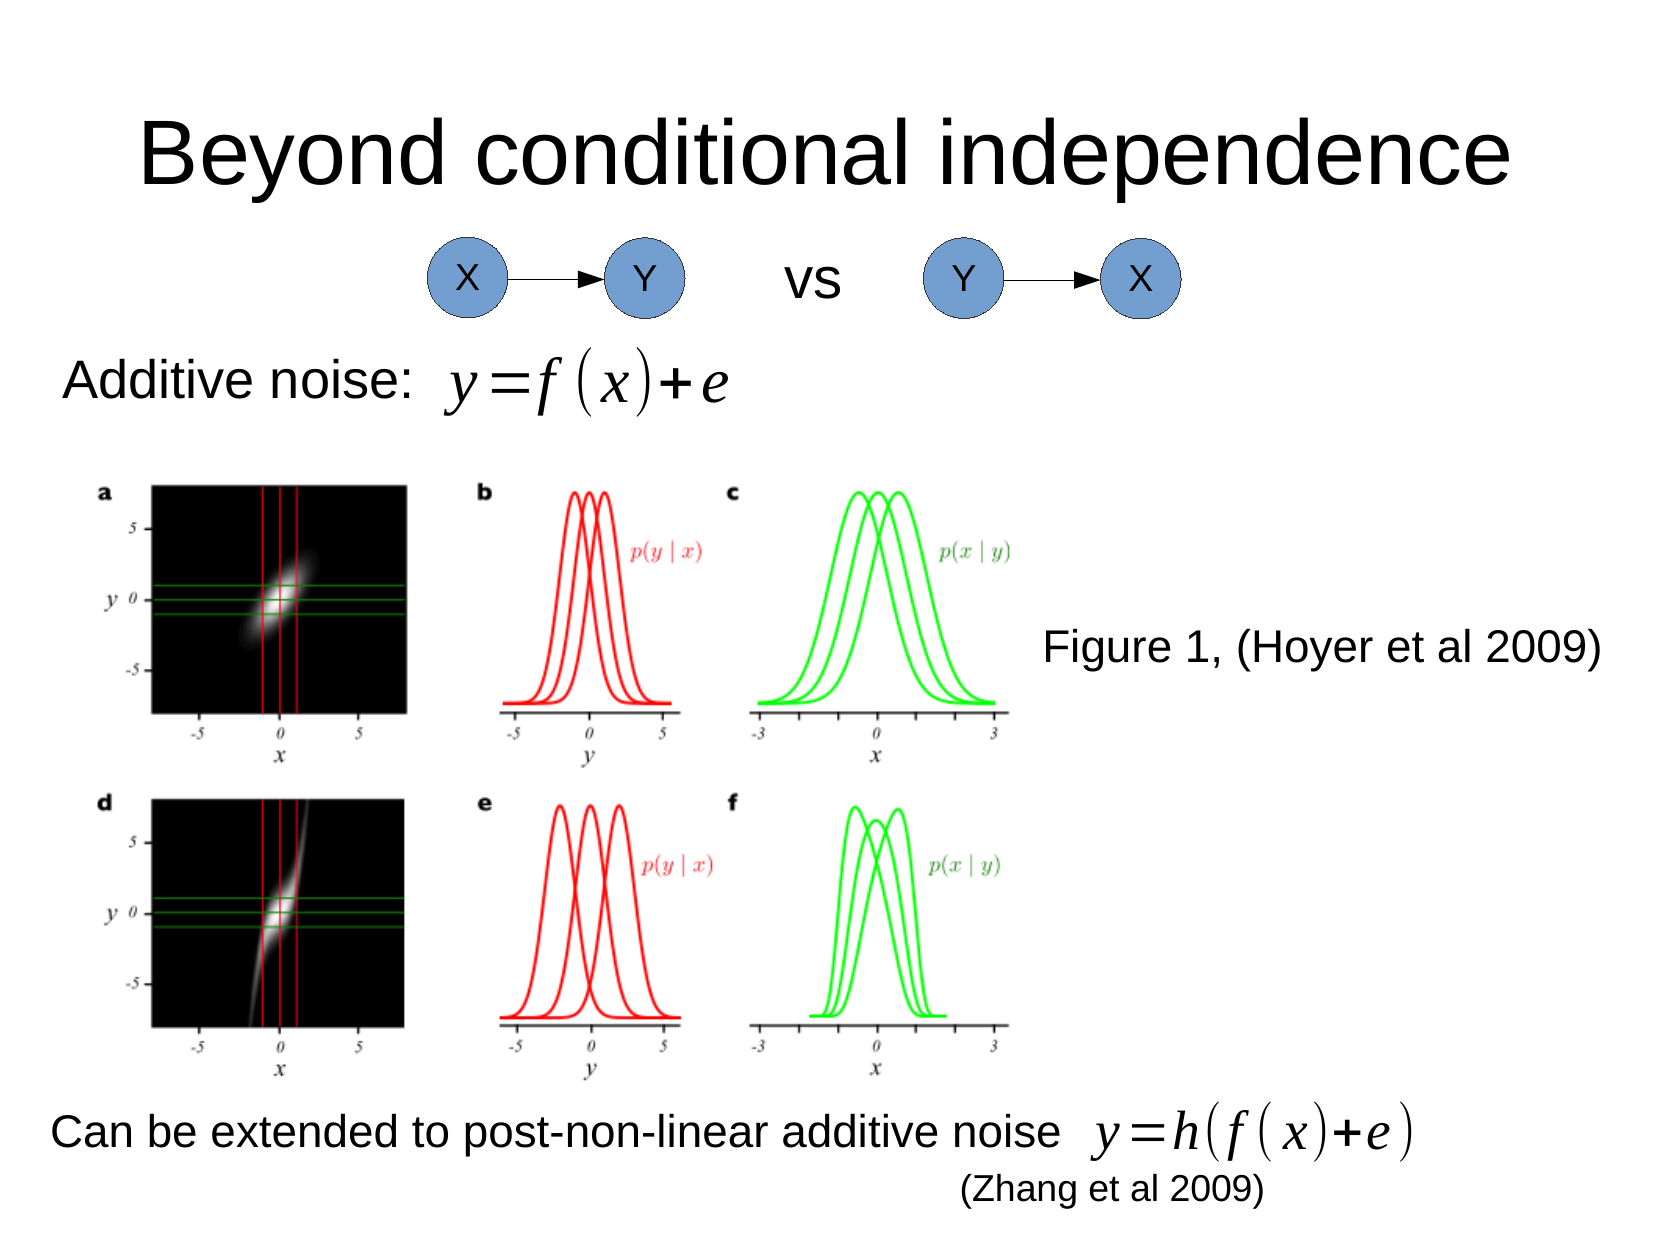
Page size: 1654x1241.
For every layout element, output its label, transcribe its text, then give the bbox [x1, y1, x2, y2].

chart [1074, 1097, 1430, 1165]
text_box (Zhang et al 2009) [944, 1159, 1371, 1217]
picture [59, 418, 1044, 1098]
title Beyond conditional independence [82, 49, 1571, 257]
text_box Additive noise: [47, 342, 425, 419]
text_box X [1100, 238, 1182, 319]
text_box Y [604, 237, 686, 319]
text_box X [427, 237, 508, 318]
text_box Figure 1, (Hoyer et al 2009) [1027, 613, 1654, 681]
text_box Can be extended to post-non-linear additive noise [35, 1098, 1074, 1165]
text_box Y [995, 252, 1004, 304]
chart [425, 342, 747, 418]
text_box vs [769, 238, 995, 319]
